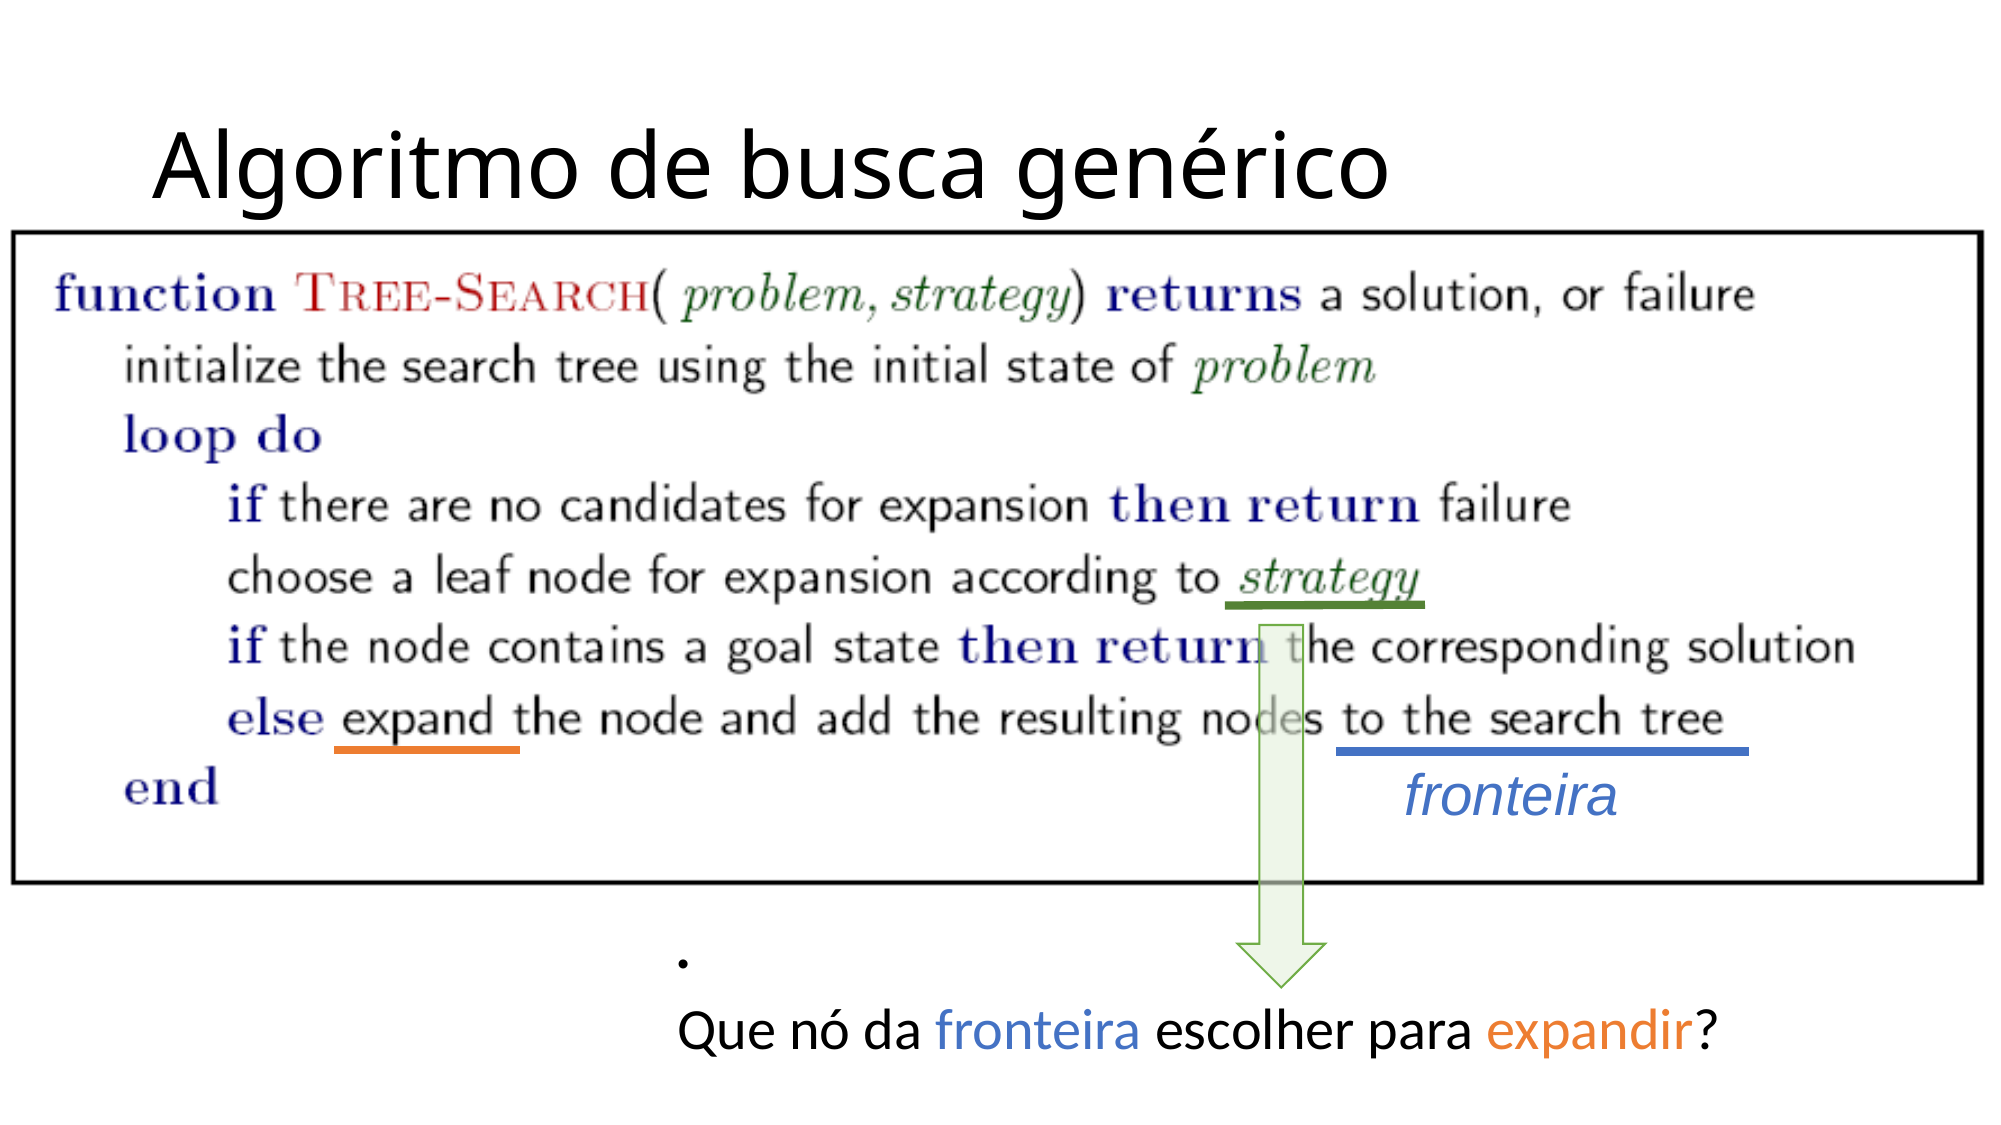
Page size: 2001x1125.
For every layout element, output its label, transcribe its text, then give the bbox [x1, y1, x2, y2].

text_box fronteira [1390, 750, 1634, 835]
picture [5, 224, 1987, 888]
text_box [1237, 624, 1326, 988]
list Que nó da fronteira escolher para expandir? [662, 936, 1756, 1075]
title Algoritmo de busca genérico [137, 59, 1863, 224]
